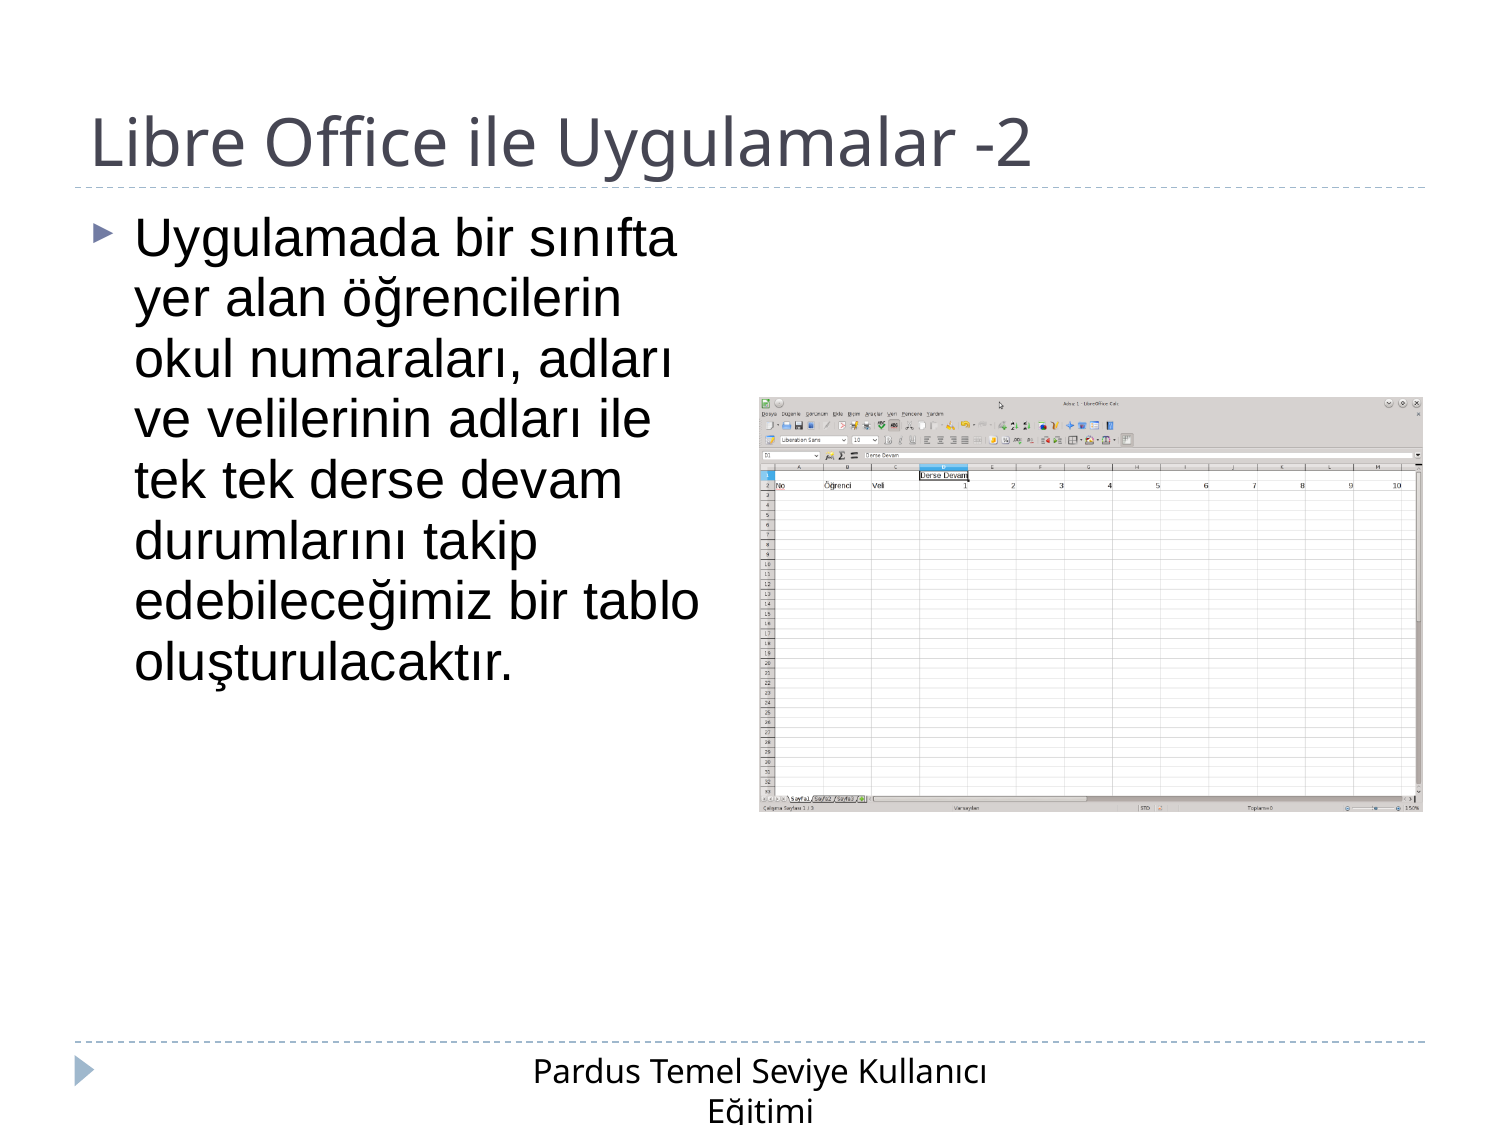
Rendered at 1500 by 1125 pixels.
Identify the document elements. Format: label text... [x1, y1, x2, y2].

title Libre Office ile Uygulamalar -2 [75, 37, 1425, 188]
list Uygulamada bir sınıfta yer alan öğrencilerin okul numaraları, adları ve velilerinin adları ile tek tek derse devam durumlarını takip edebileceğimiz bir tablo oluşturulacaktır. [75, 200, 738, 1010]
picture [759, 397, 1423, 812]
